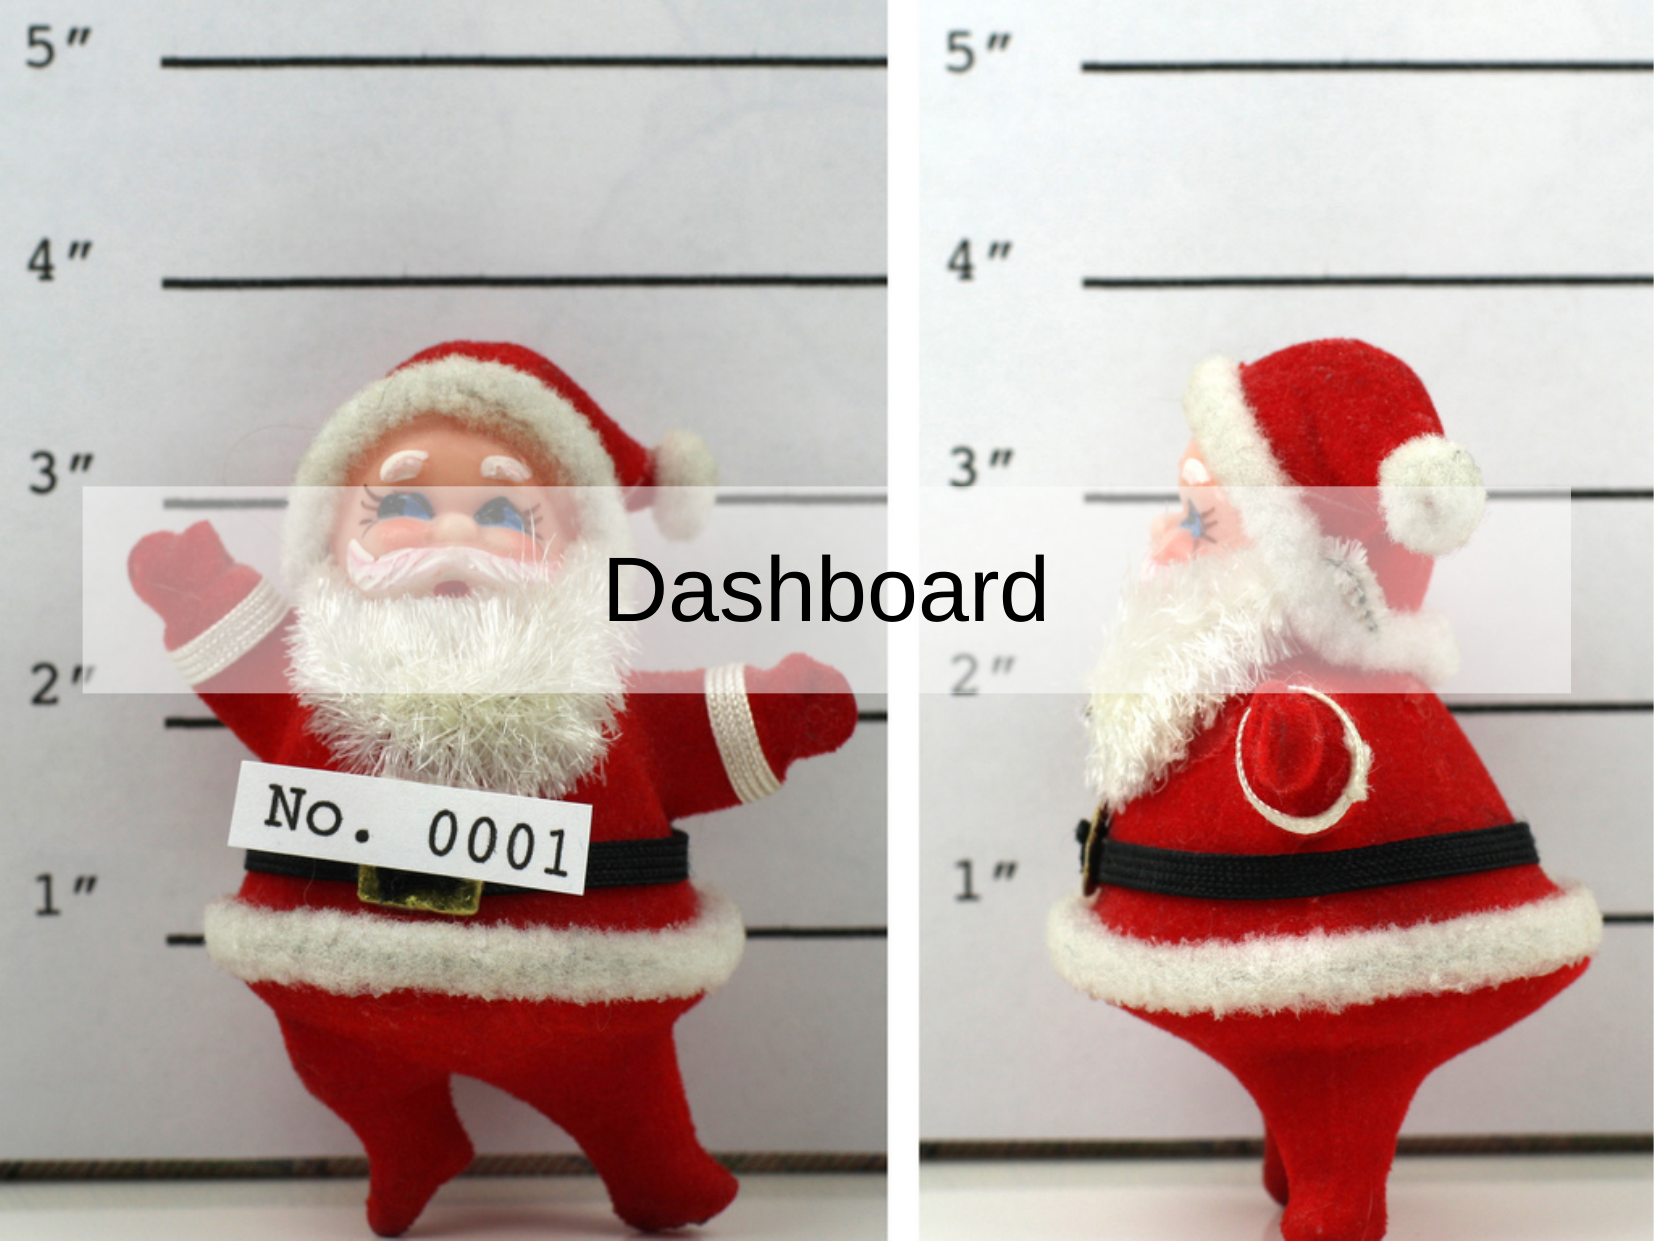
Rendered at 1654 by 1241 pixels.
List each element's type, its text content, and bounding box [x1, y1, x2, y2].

title Dashboard [82, 486, 1571, 694]
picture [0, 0, 1654, 1241]
